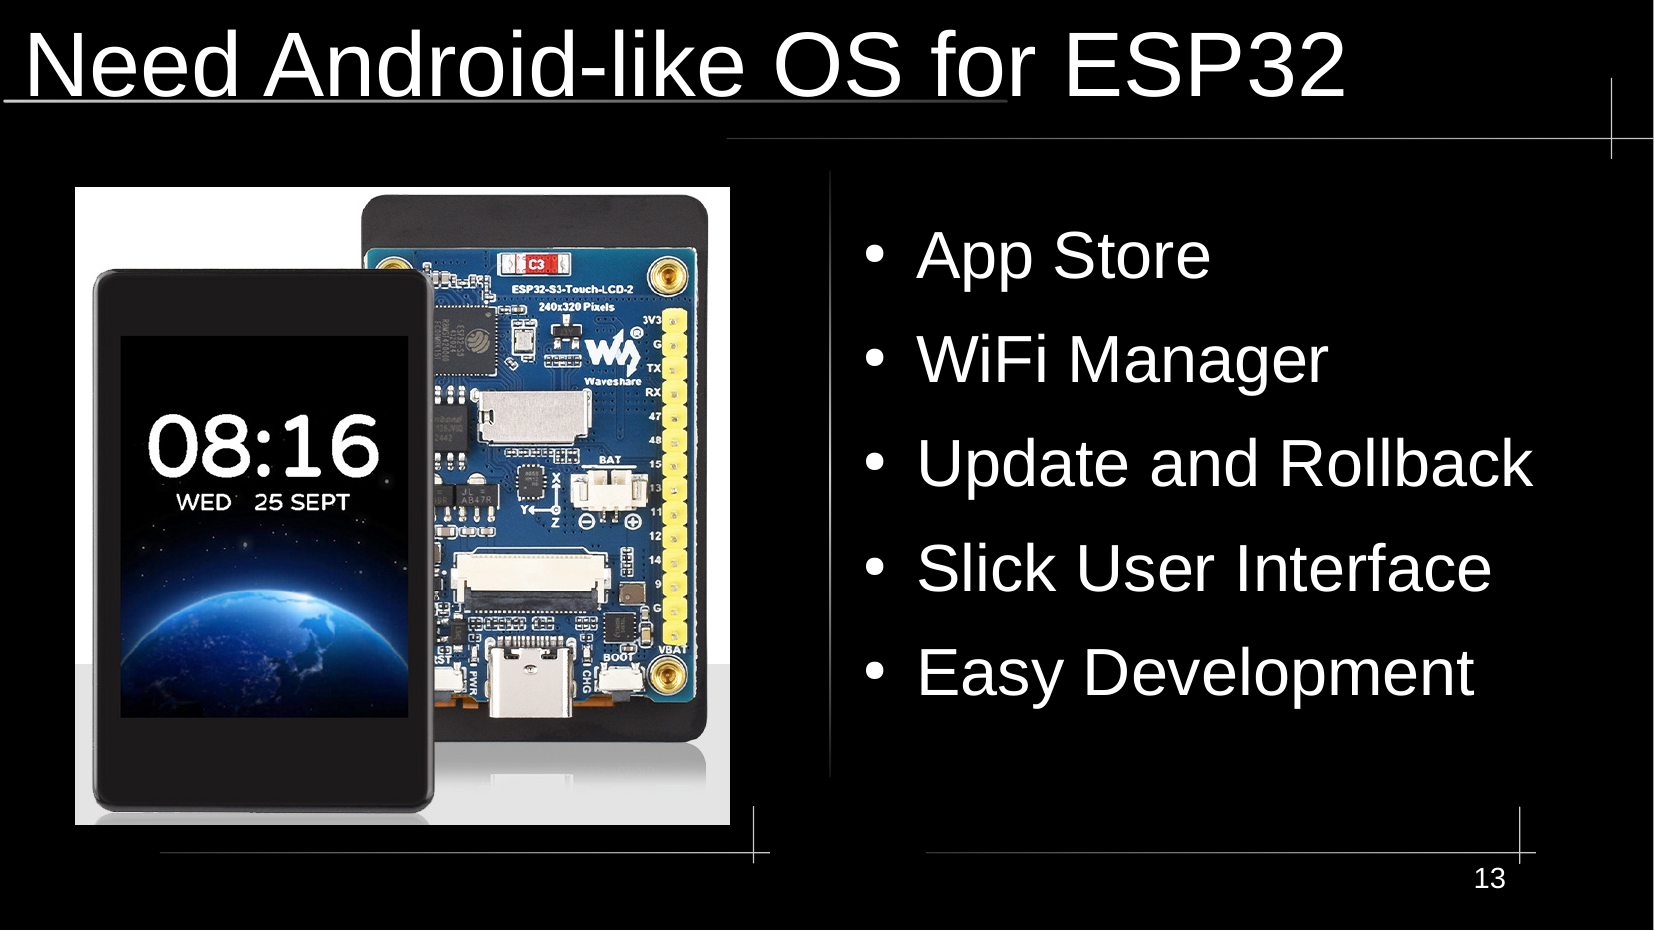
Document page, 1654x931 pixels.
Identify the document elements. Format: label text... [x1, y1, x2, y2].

list App Store WiFi Manager Update and Rollback Slick User Interface Easy Development [845, 217, 1572, 758]
picture [75, 187, 730, 826]
title Need Android-like OS for ESP32 [23, 11, 1589, 119]
